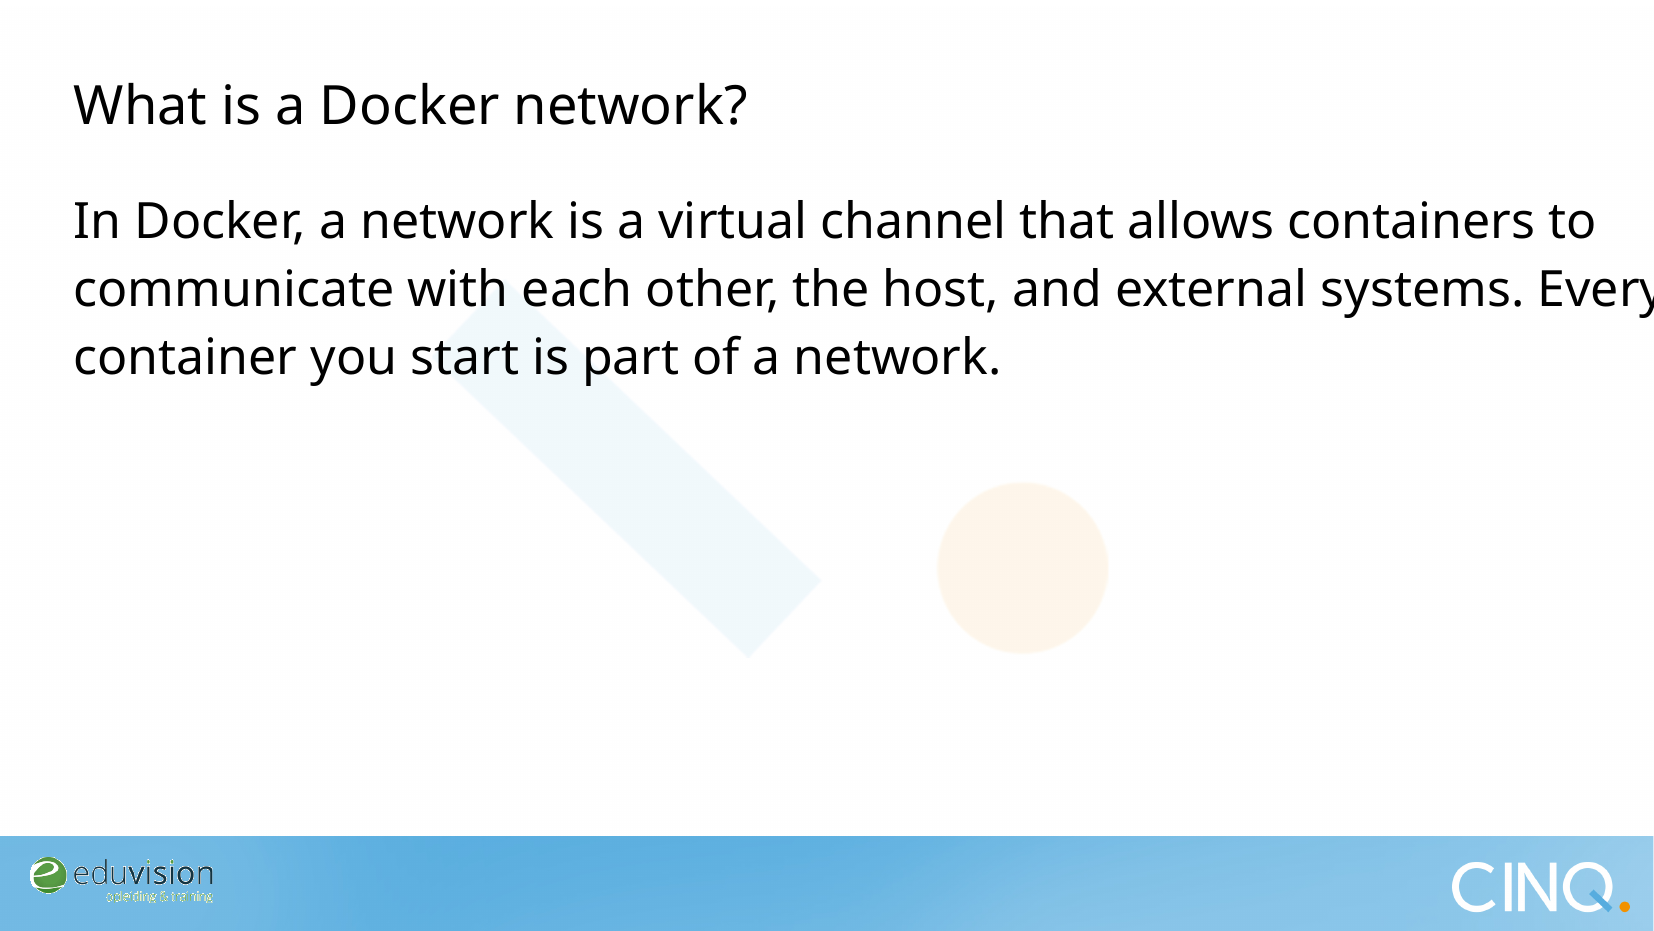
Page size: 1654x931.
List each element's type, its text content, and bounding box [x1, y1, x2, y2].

text_box What is a Docker network? [59, 59, 945, 177]
picture [0, 6, 1654, 931]
text_box In Docker, a network is a virtual channel that allows containers to communicate with each other, the host, and external systems. Every container you start is part of a network. [59, 177, 1654, 513]
